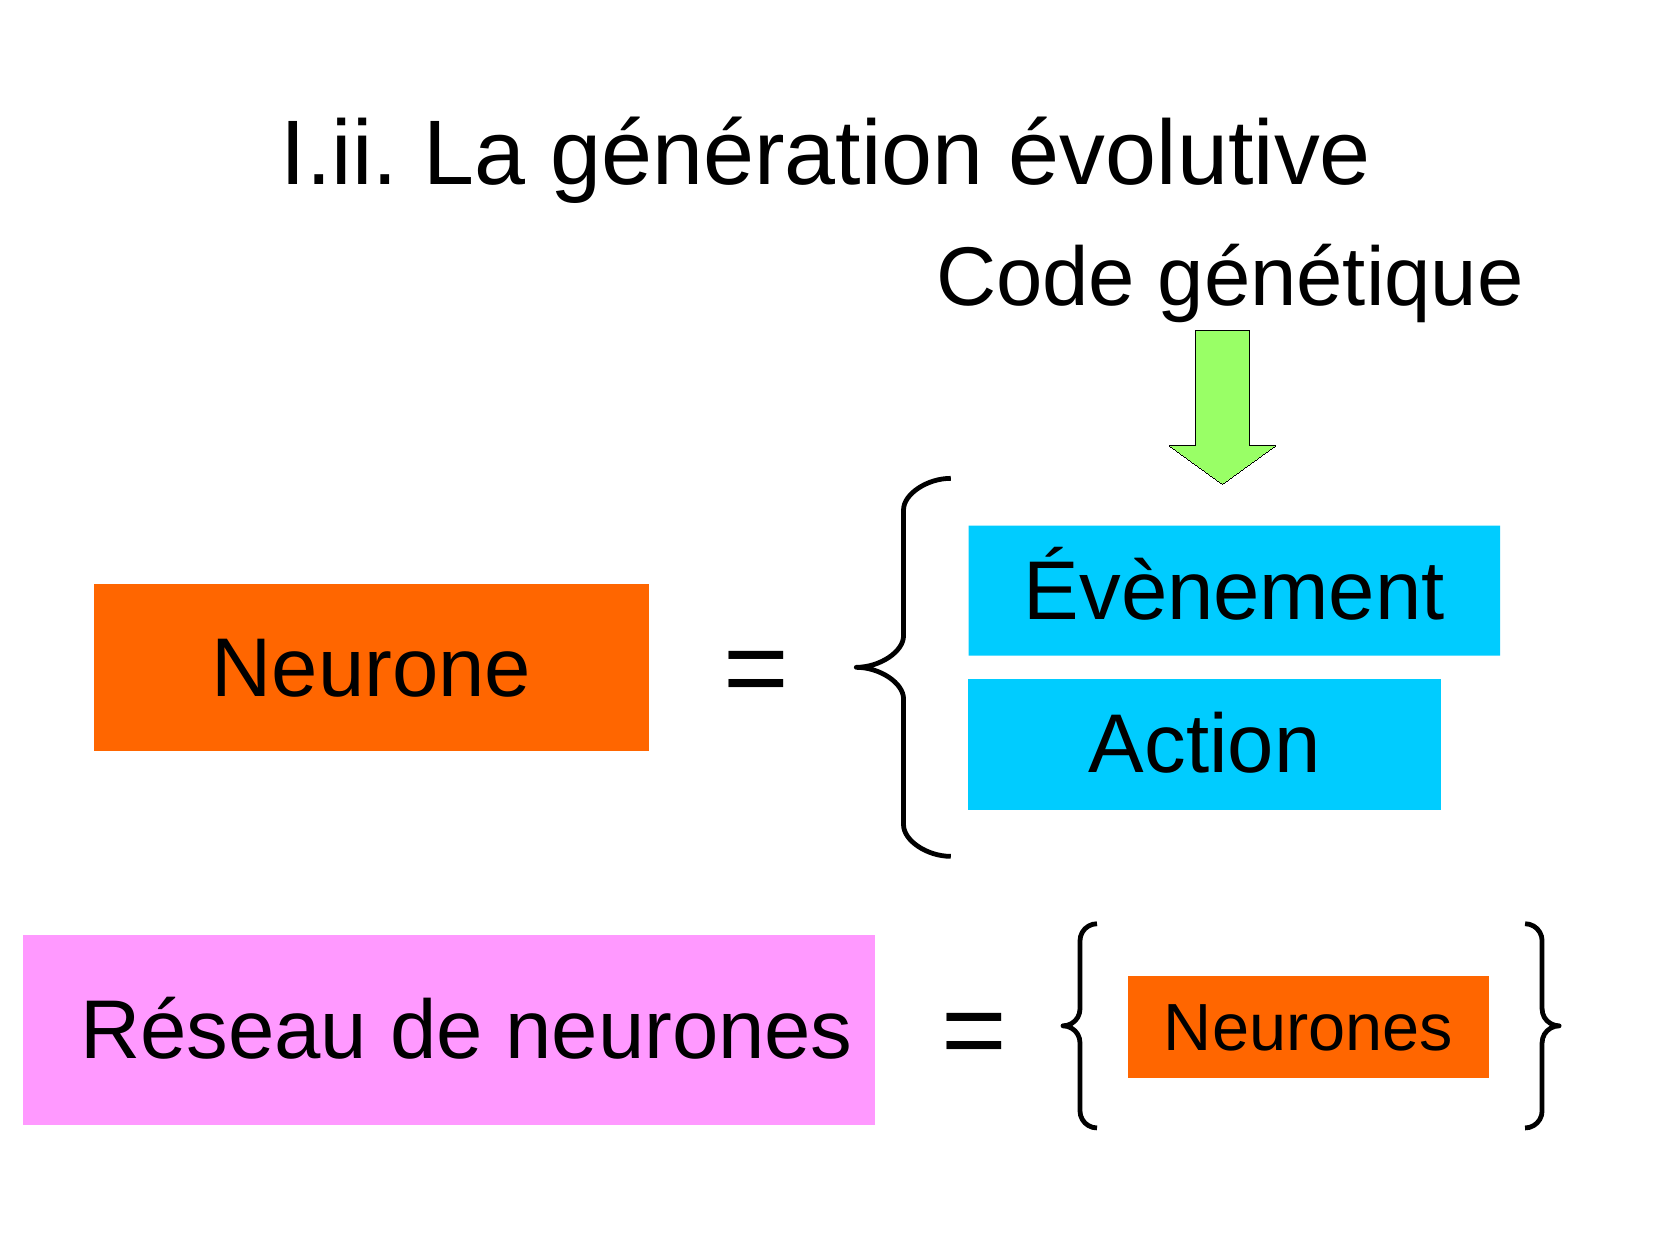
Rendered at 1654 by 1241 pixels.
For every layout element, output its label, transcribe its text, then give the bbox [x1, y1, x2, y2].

text_box Code génétique [921, 222, 1539, 331]
text_box Neurones [1128, 976, 1489, 1078]
text_box Neurone [94, 584, 649, 751]
text_box = [927, 959, 1023, 1101]
text_box Action [968, 679, 1441, 810]
text_box [1169, 330, 1276, 485]
title I.ii. La génération évolutive [82, 49, 1571, 257]
text_box Évènement [968, 525, 1501, 656]
text_box Réseau de neurones [23, 935, 875, 1125]
text_box = [708, 597, 805, 739]
